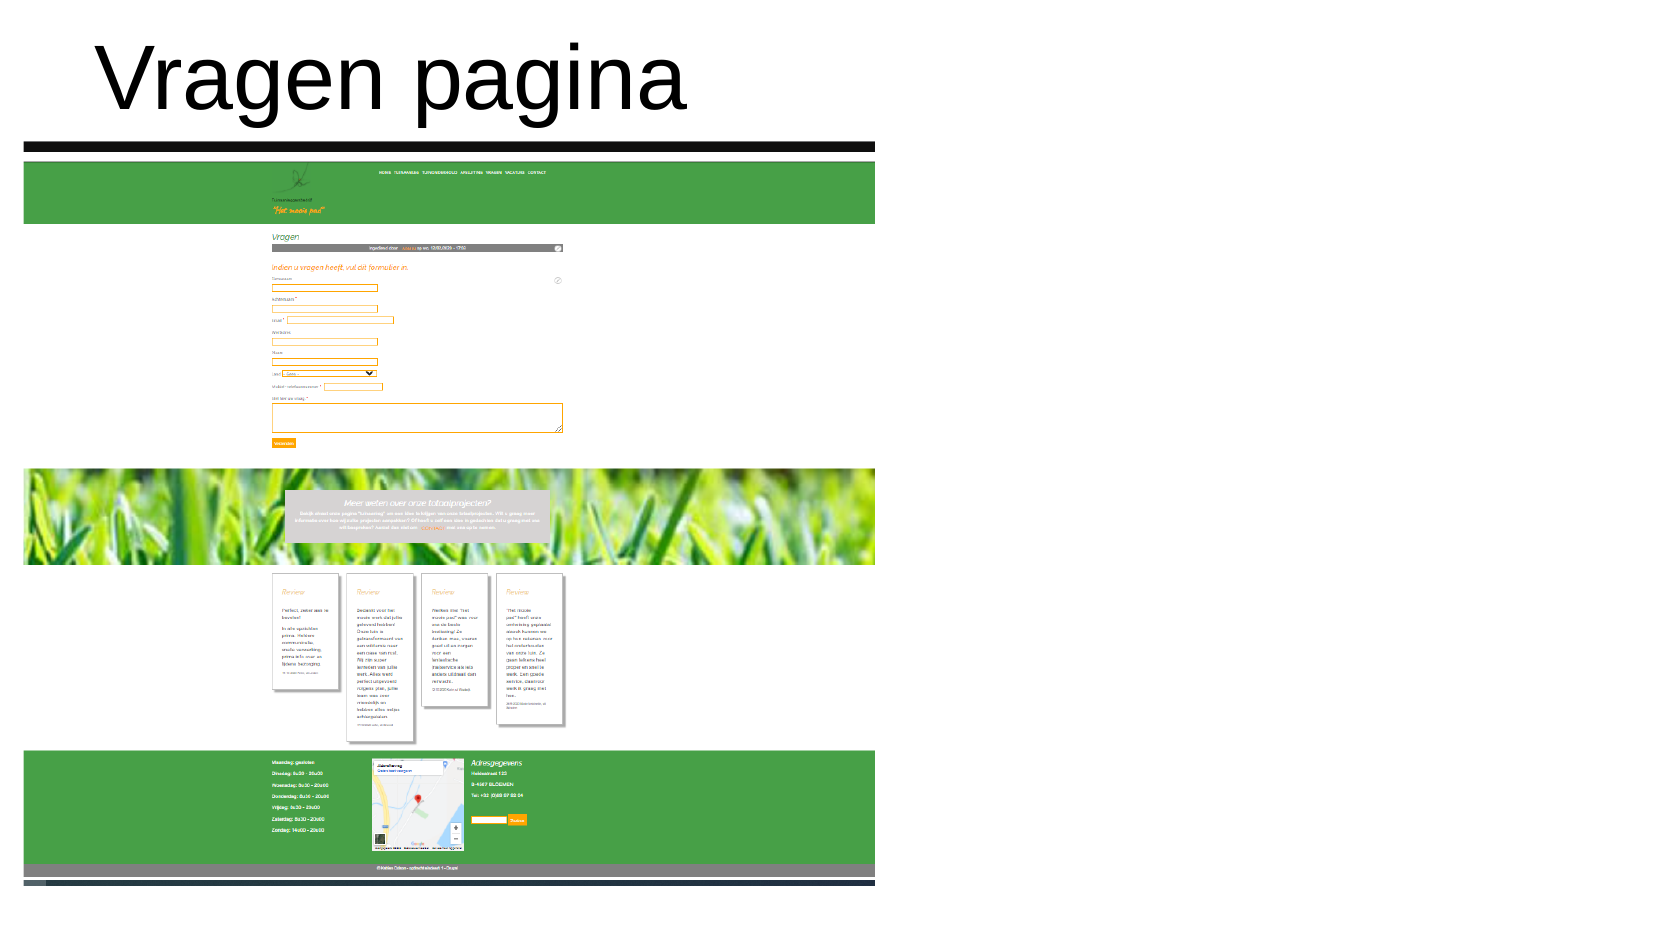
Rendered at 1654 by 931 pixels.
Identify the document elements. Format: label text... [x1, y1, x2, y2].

title Vragen pagina [94, 11, 1477, 134]
picture [23, 133, 875, 886]
